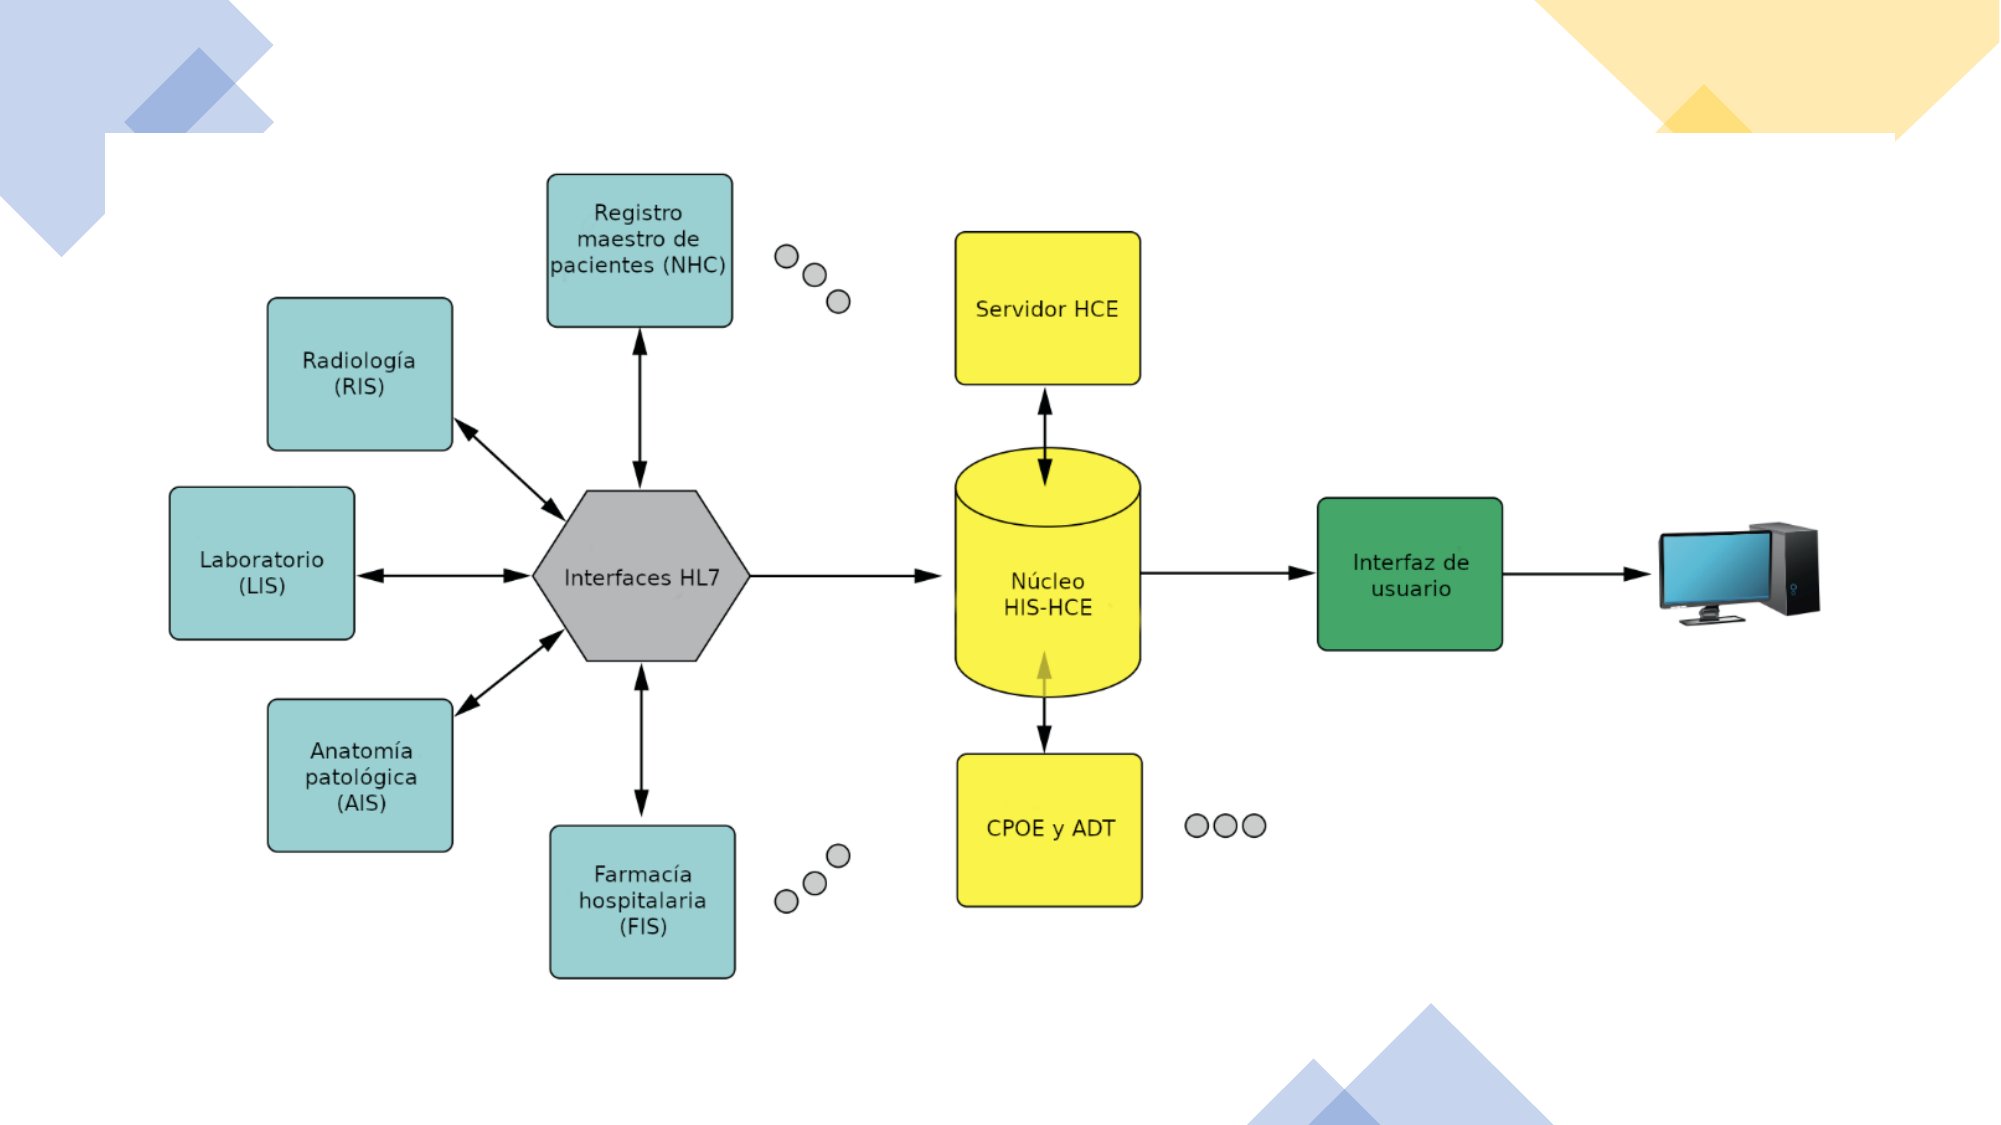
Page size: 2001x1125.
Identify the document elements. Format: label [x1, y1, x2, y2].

text_box [0, 0, 2000, 1125]
picture [105, 133, 1895, 992]
